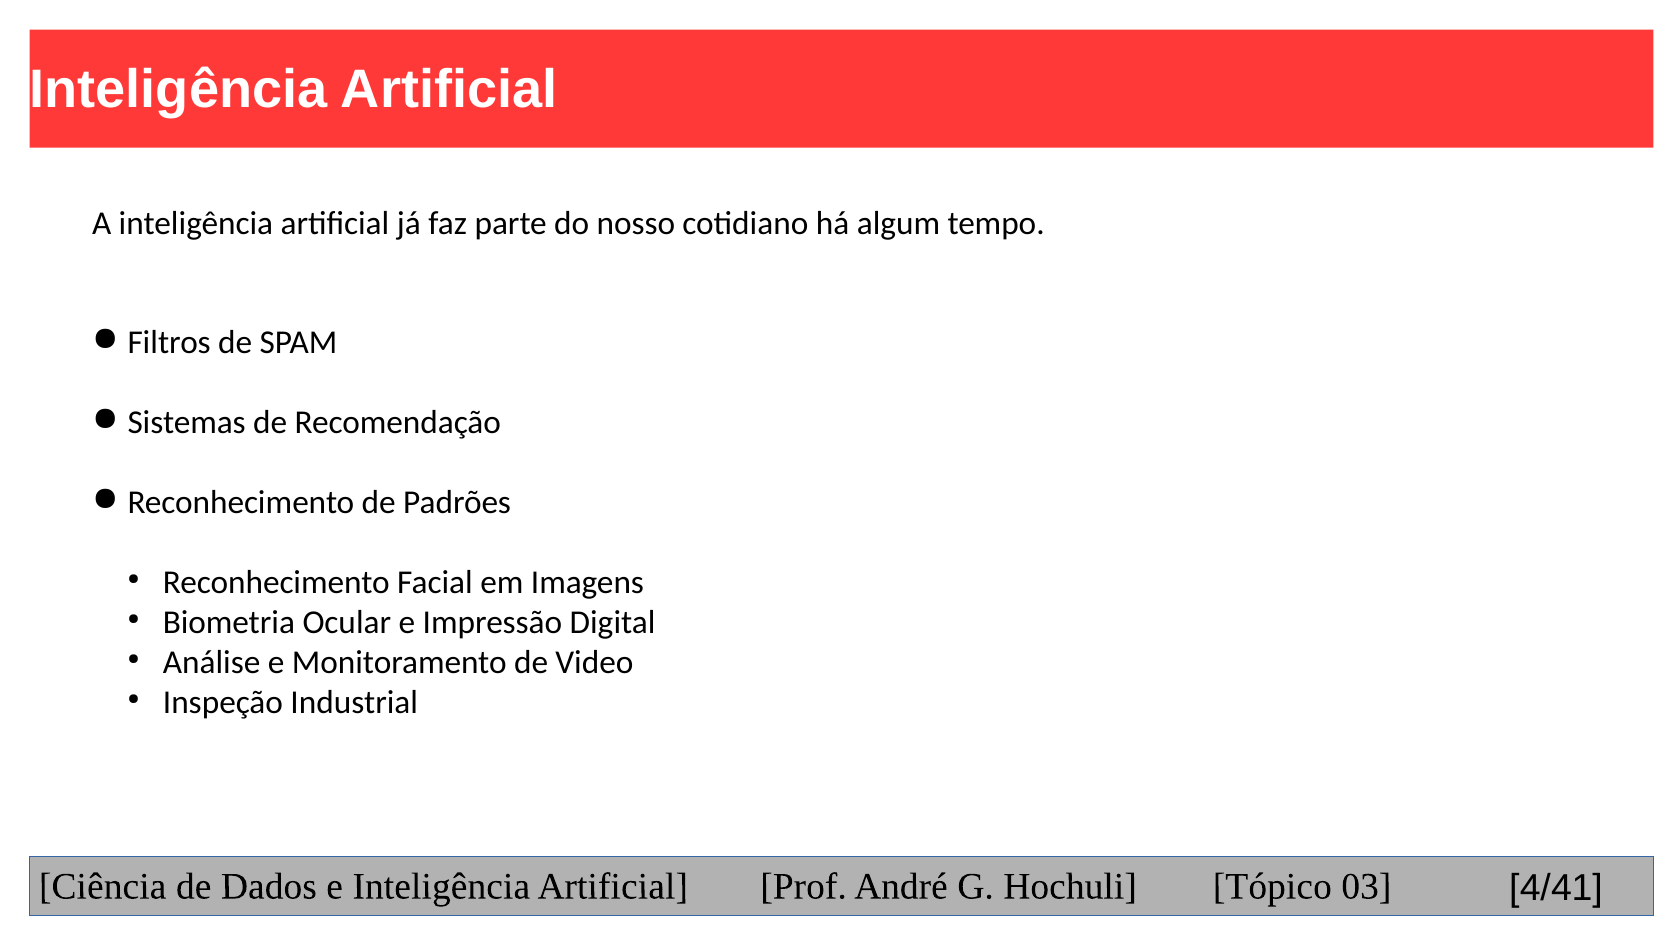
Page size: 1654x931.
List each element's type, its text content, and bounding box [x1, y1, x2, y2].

text_box A inteligência artificial já faz parte do nosso cotidiano há algum tempo. Filtros de SPAM Sistemas de Recomendação Reconhecimento de Padrões Reconhecimento Facial em Imagens Biometria Ocular e Impressão Digital Análise e Monitoramento de Video Inspeção Industrial [77, 153, 1594, 931]
title Inteligência Artificial [29, 29, 1654, 148]
